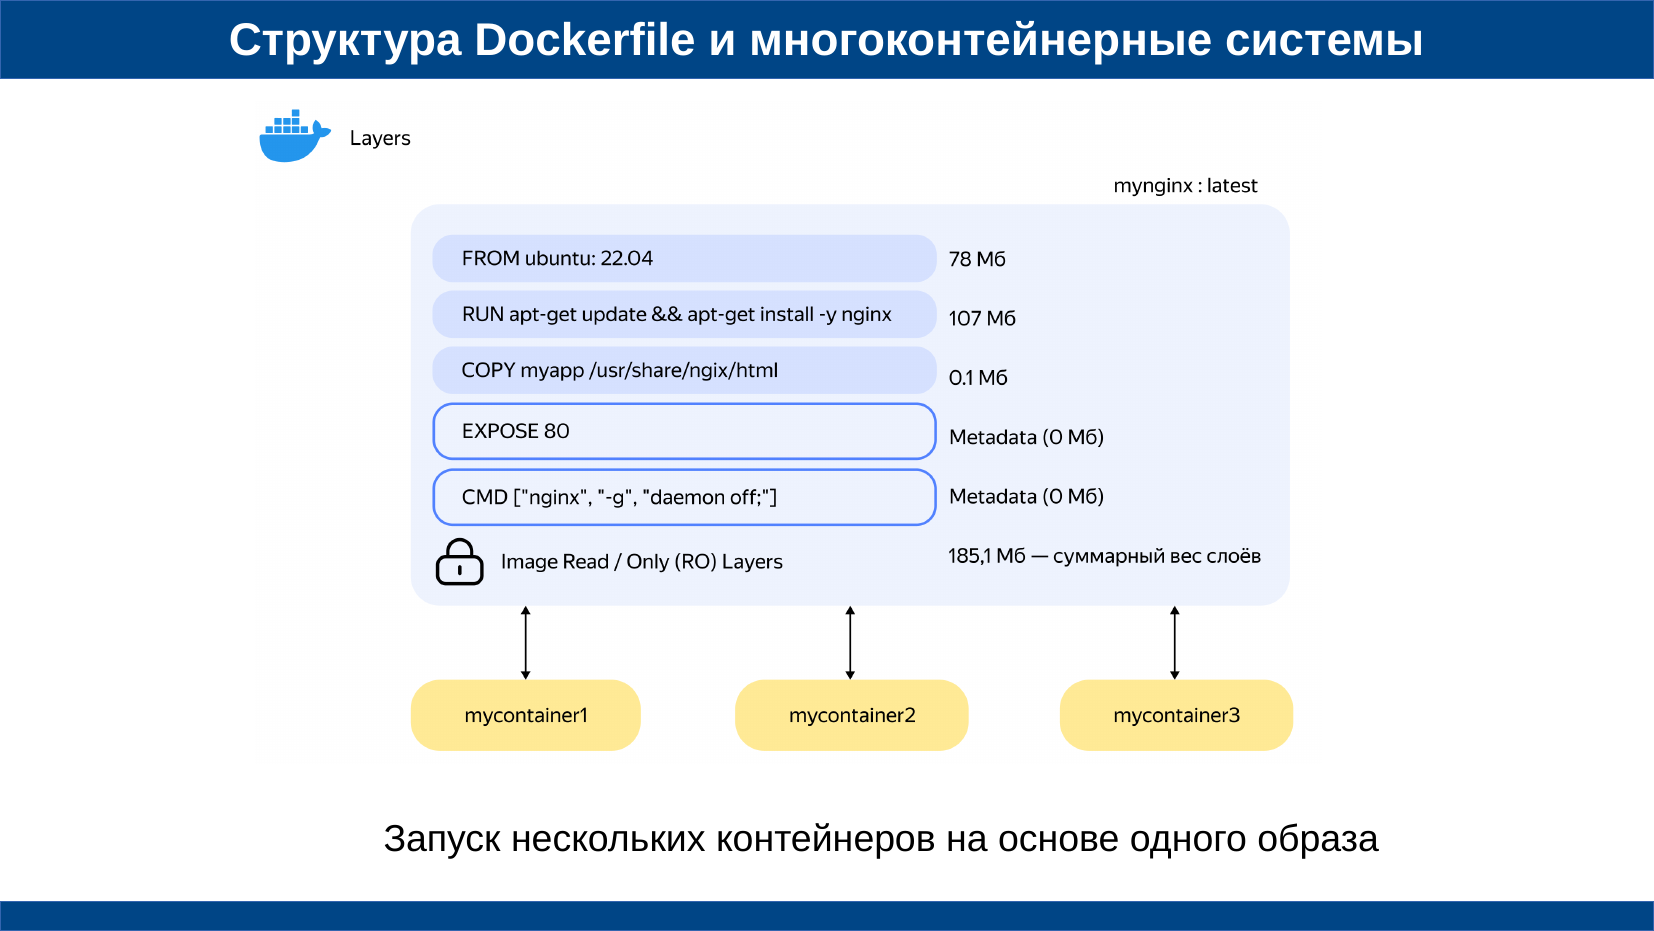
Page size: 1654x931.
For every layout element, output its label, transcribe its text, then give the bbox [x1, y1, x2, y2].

title Структура Dockerfile и многоконтейнерные системы [0, 0, 1654, 79]
text_box Запуск нескольких контейнеров на основе одного образа [368, 810, 1396, 867]
picture [255, 101, 1322, 764]
